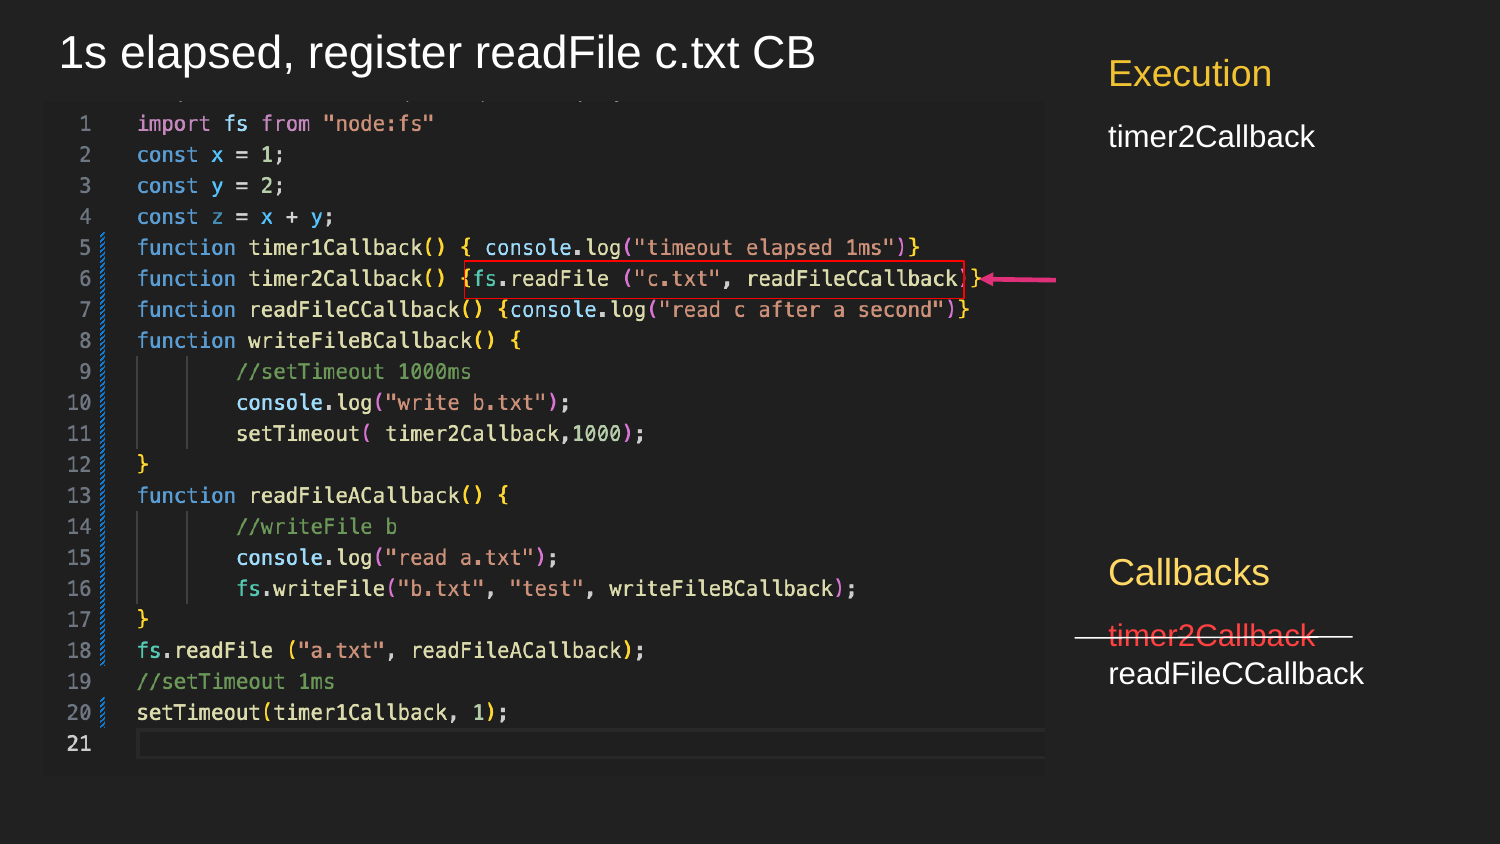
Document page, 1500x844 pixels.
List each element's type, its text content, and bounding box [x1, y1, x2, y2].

text_box Callbacks [1093, 532, 1349, 600]
title 1s elapsed, register readFile c.txt CB [43, 7, 921, 102]
text_box timer2Callback [1093, 102, 1349, 308]
text_box timer2Callback readFileCCallback [1093, 600, 1384, 807]
text_box Execution [1093, 33, 1349, 102]
picture [43, 101, 1045, 776]
